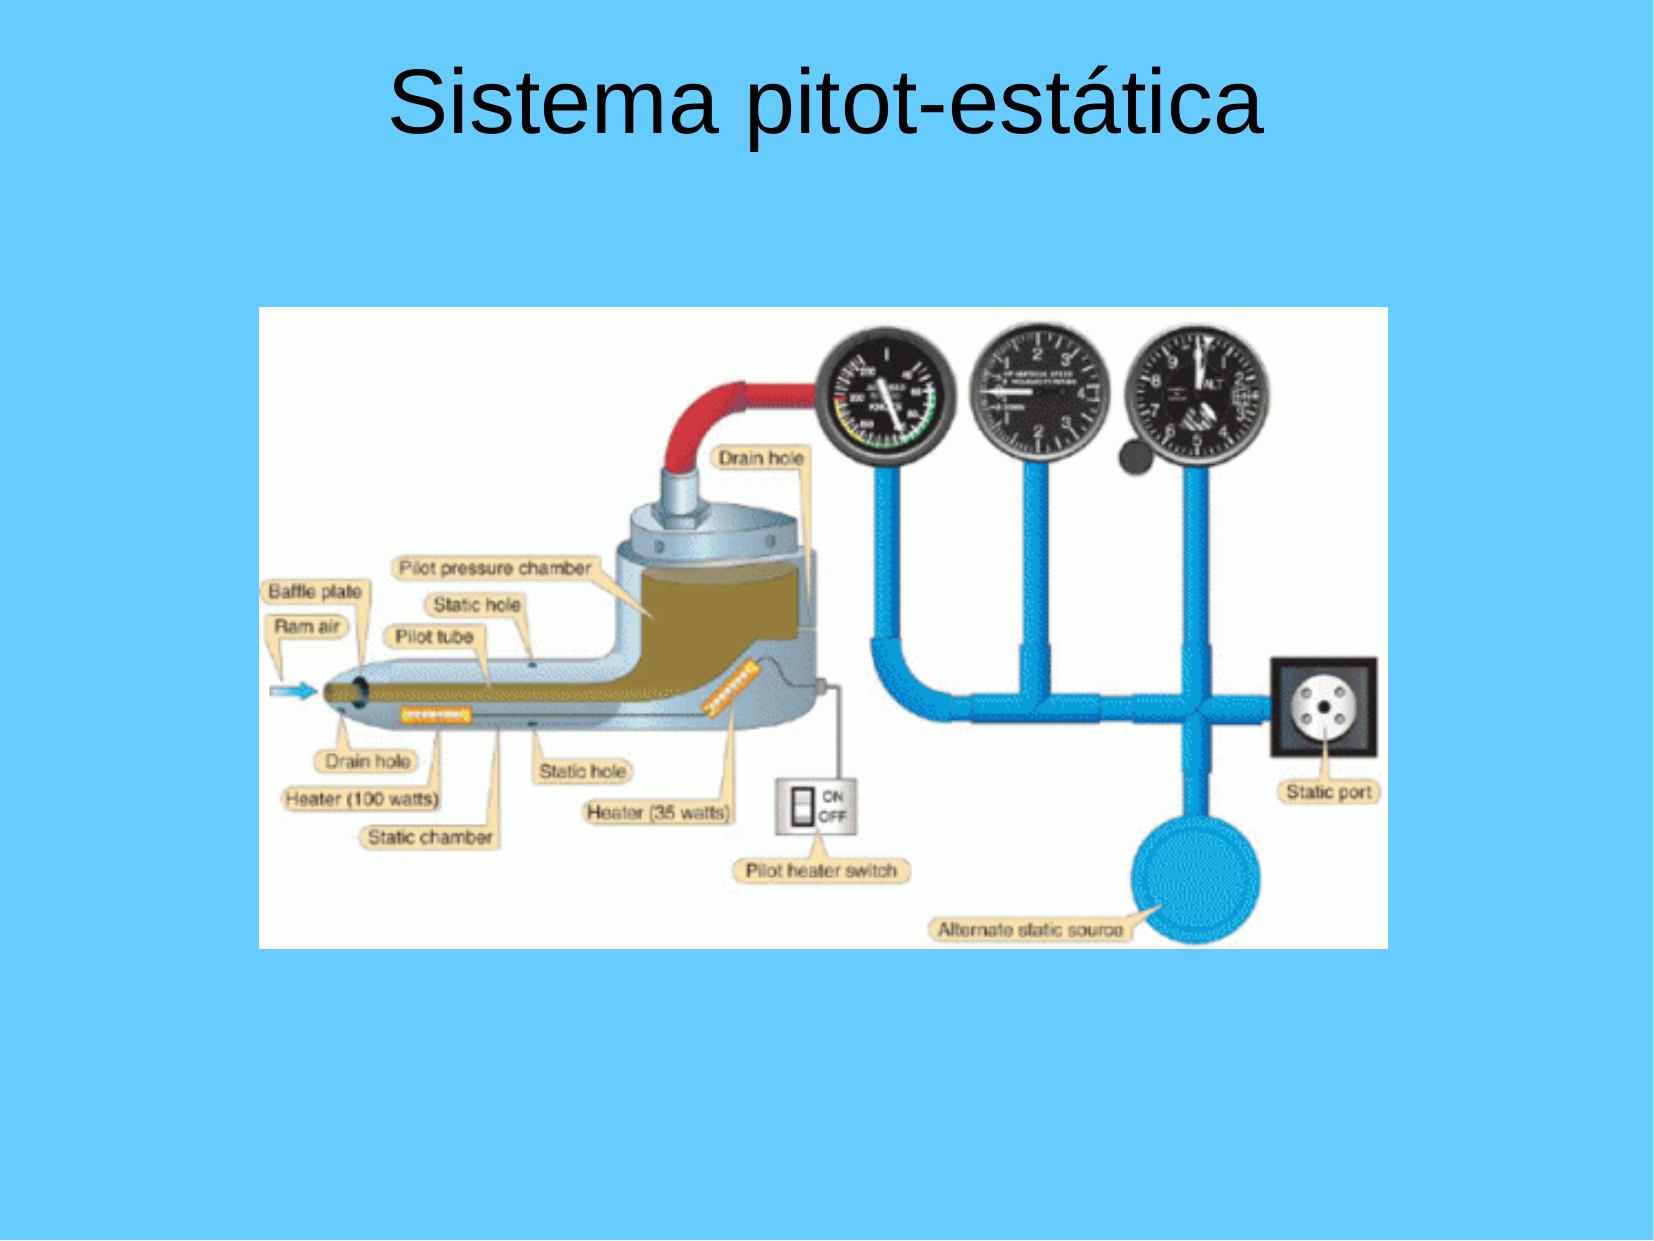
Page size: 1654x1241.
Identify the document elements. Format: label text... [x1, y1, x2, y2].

title Sistema pitot-estática [82, 49, 1571, 257]
picture [259, 307, 1388, 949]
